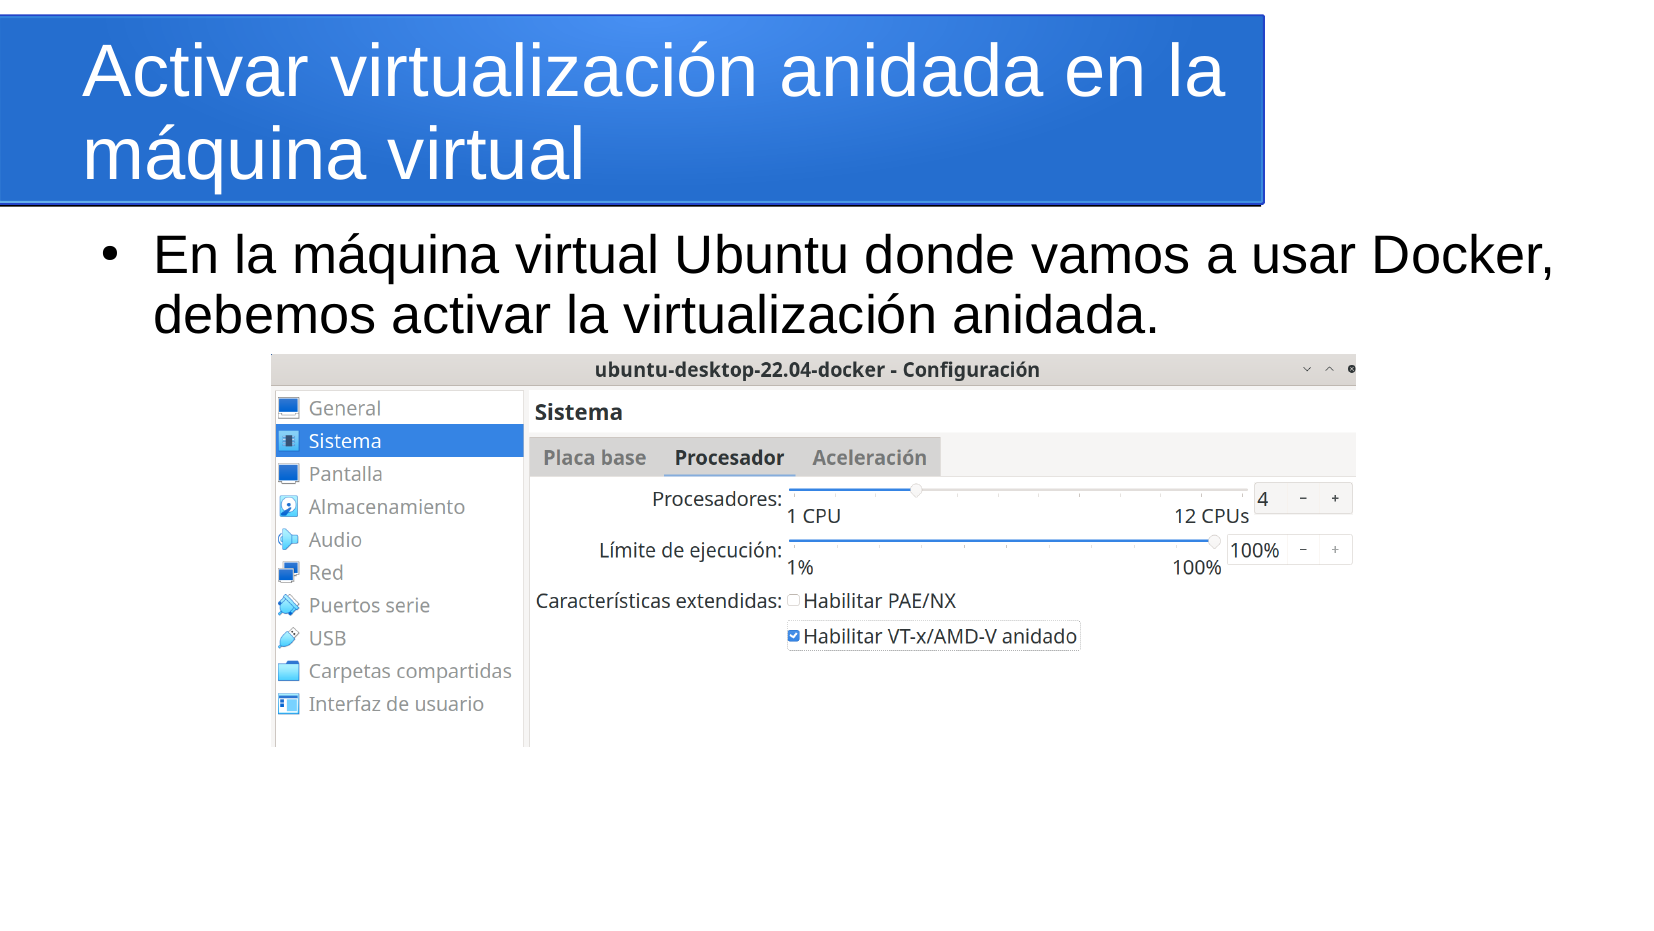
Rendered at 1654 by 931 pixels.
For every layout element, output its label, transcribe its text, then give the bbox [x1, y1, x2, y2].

title Activar virtualización anidada en la máquina virtual [82, 29, 1235, 196]
list En la máquina virtual Ubuntu donde vamos a usar Docker, debemos activar la virtualización anidada. [82, 224, 1571, 764]
picture [271, 354, 1356, 747]
